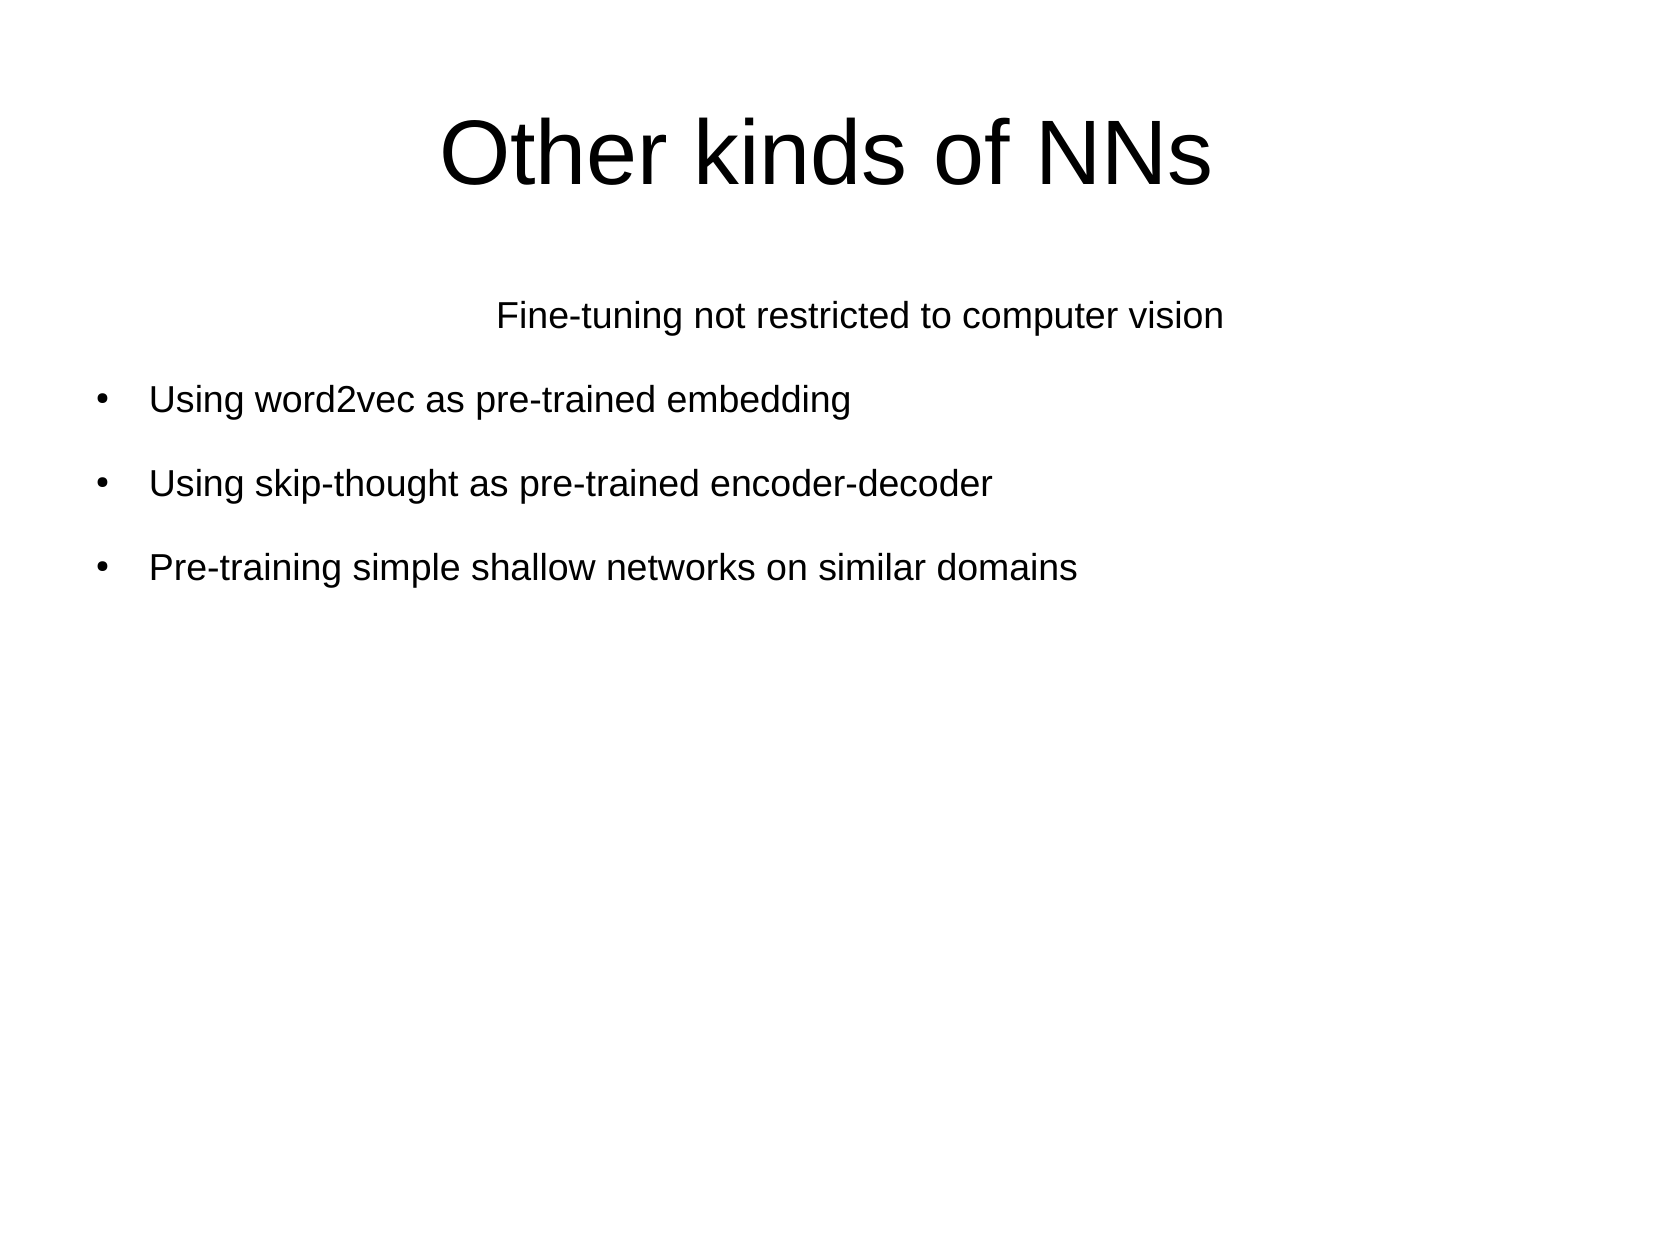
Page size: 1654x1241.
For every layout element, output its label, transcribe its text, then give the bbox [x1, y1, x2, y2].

title Other kinds of NNs [82, 49, 1571, 257]
text_box Fine-tuning not restricted to computer vision Using word2vec as pre-trained embedding Using skip-thought as pre-trained encoder-decoder Pre-training simple shallow networks on similar domains [63, 287, 1587, 1241]
